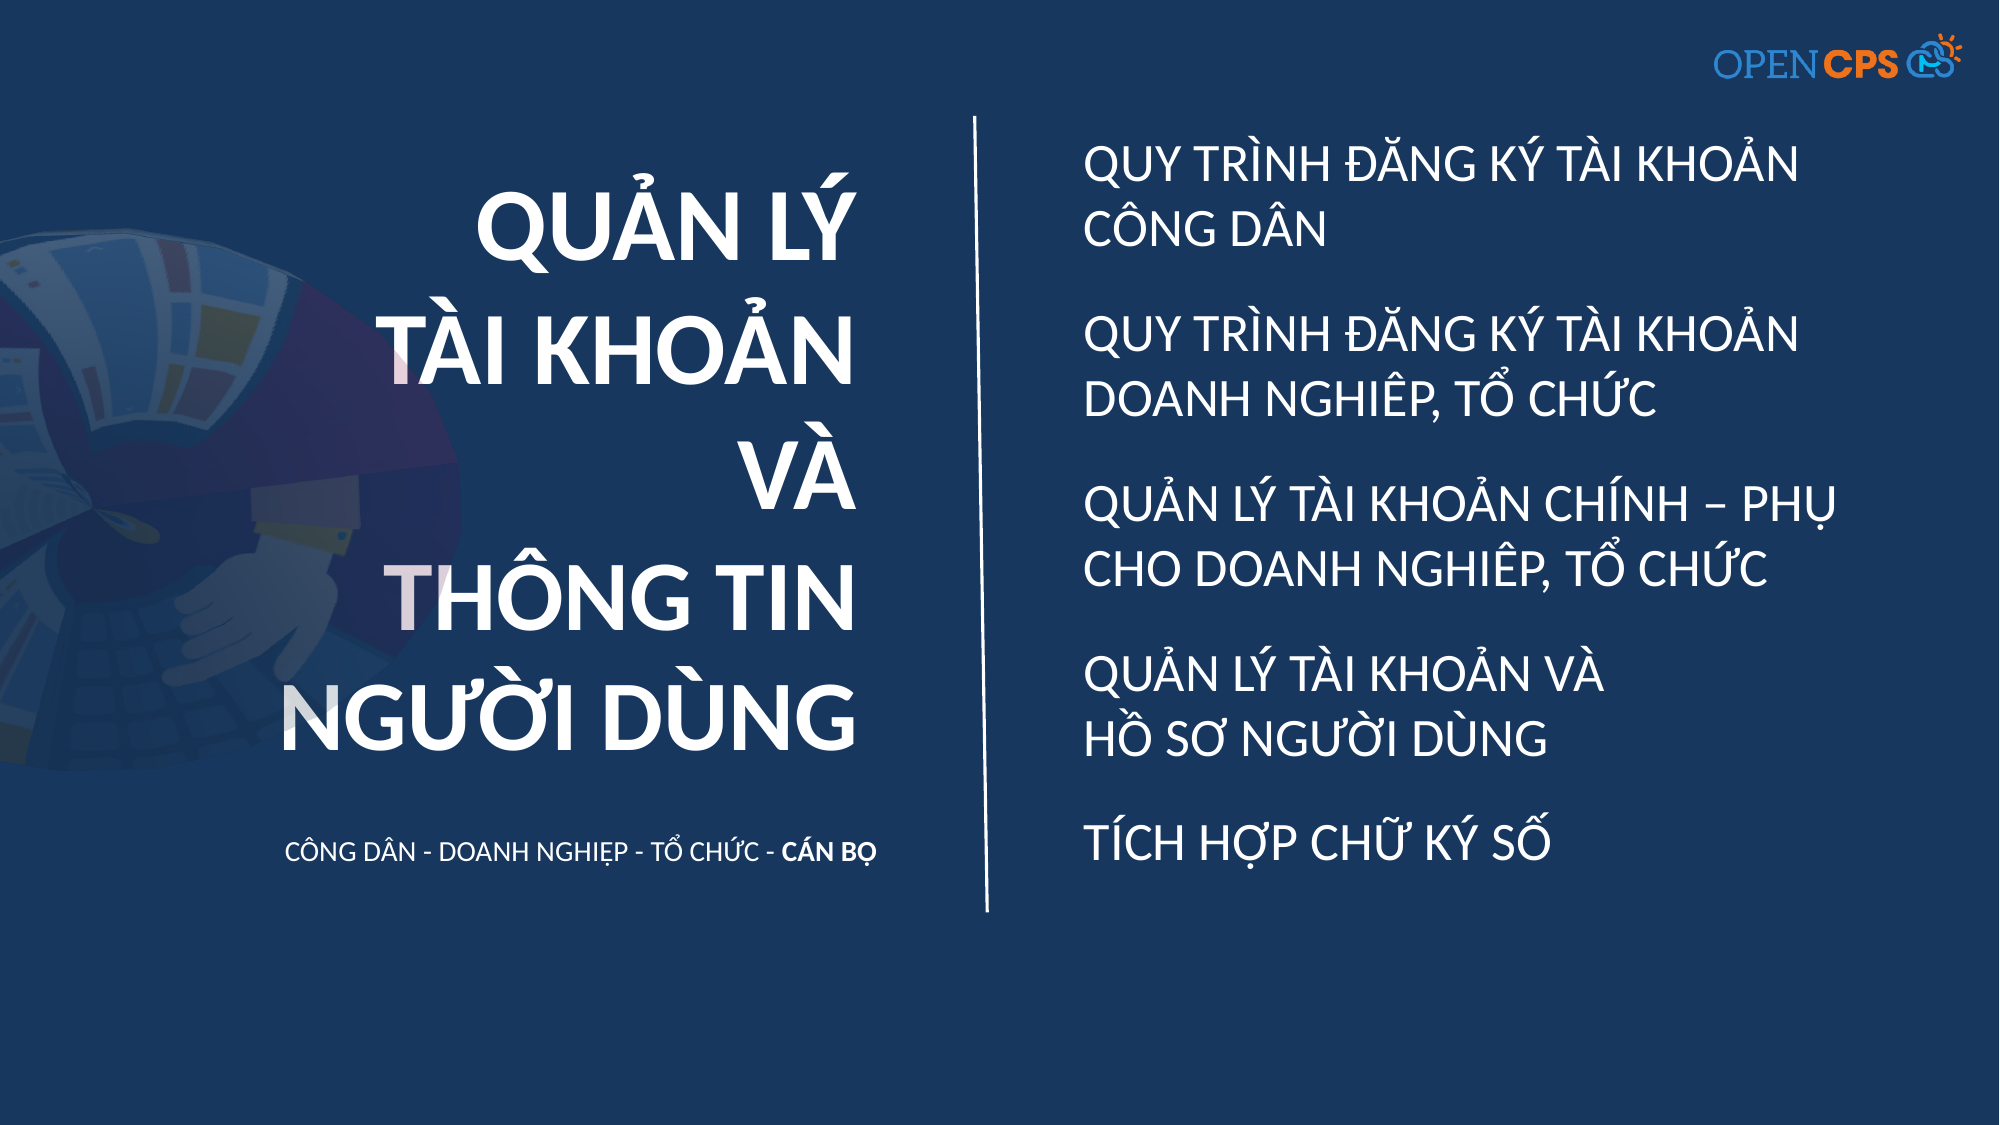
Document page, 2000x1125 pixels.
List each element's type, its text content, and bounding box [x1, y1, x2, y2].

text_box QUẢN LÝ TÀI KHOẢN VÀ THÔNG TIN NGƯỜI DÙNG [263, 148, 896, 778]
text_box QUY TRÌNH ĐĂNG KÝ TÀI KHOẢN CÔNG DÂN QUY TRÌNH ĐĂNG KÝ TÀI KHOẢN DOANH NGHIÊP, TỔ CHỨC QUẢN LÝ TÀI KHOẢN CHÍNH – PHỤ CHO DOANH NGHIÊP, TỔ CHỨC QUẢN LÝ TÀI KHOẢN VÀ HỒ SƠ NGƯỜI DÙNG TÍCH HỢP CHỮ KÝ SỐ [1069, 120, 1854, 880]
picture [1709, 29, 1966, 85]
text_box CÔNG DÂN - DOANH NGHIỆP - TỔ CHỨC - CÁN BỘ [270, 824, 892, 875]
